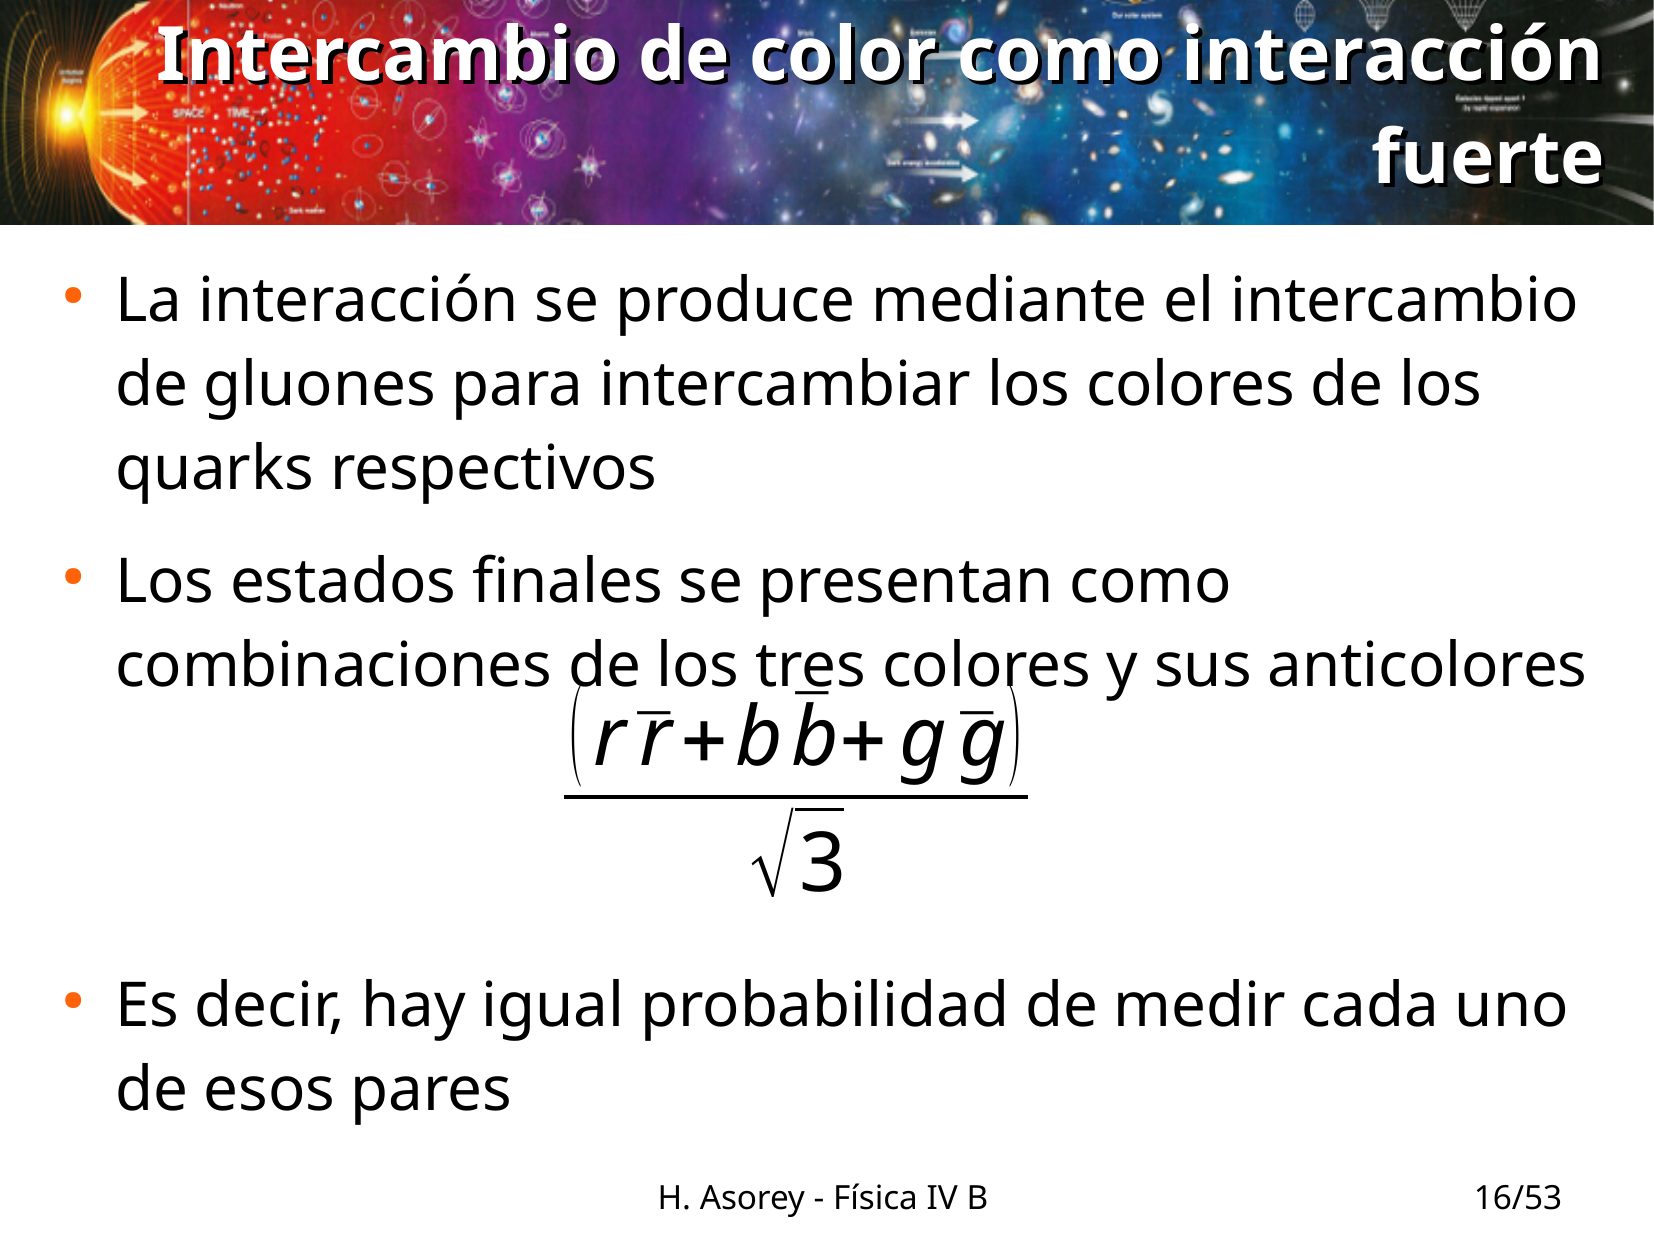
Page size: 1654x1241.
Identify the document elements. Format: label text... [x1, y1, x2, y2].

title Intercambio de color como interacción fuerte [45, 15, 1606, 191]
list La interacción se produce mediante el intercambio de gluones para intercambiar los colores de los quarks respectivos Los estados finales se presentan como combinaciones de los tres colores y sus anticolores Es decir, hay igual probabilidad de medir cada uno de esos pares [45, 255, 1606, 1156]
chart [555, 680, 1039, 913]
picture [0, 0, 1654, 225]
